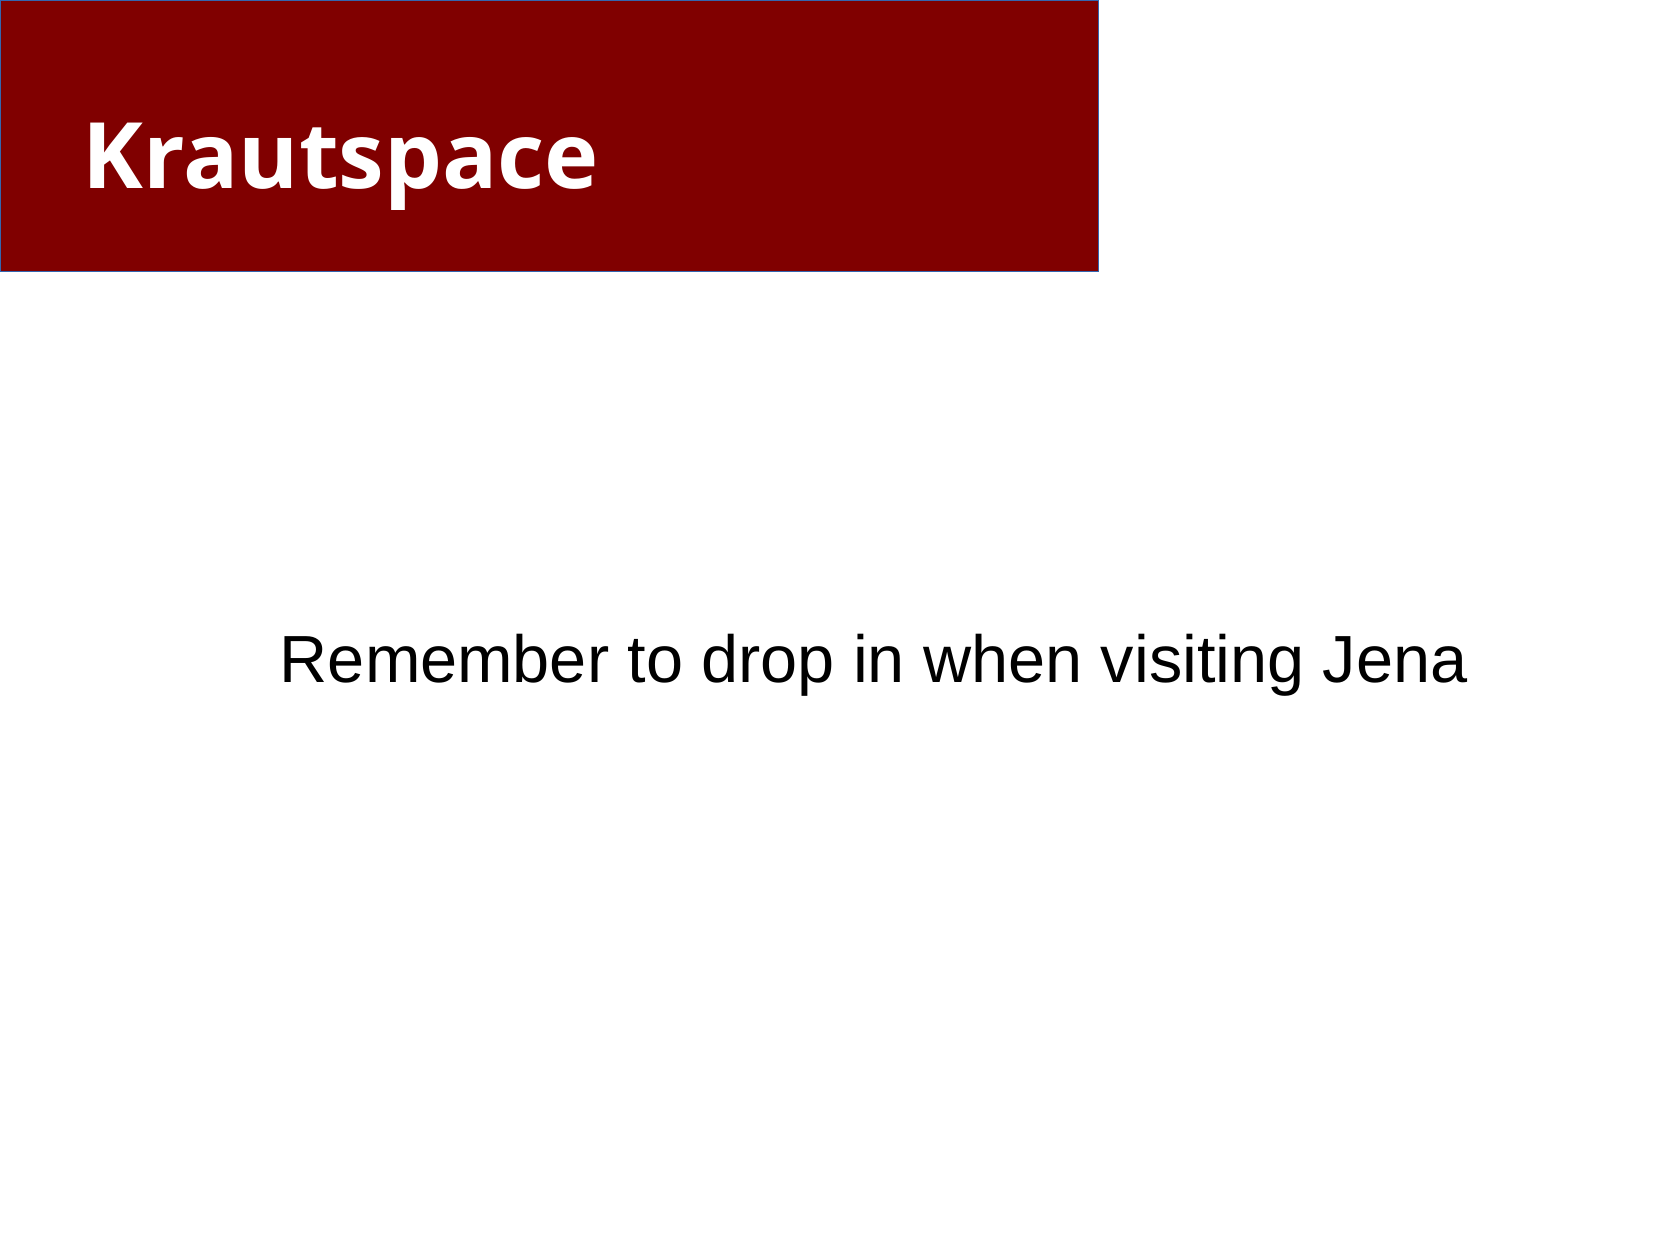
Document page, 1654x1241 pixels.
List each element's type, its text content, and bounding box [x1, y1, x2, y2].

subtitle Remember to drop in when visiting Jena [212, 386, 1536, 934]
title Krautspace [82, 49, 1028, 257]
